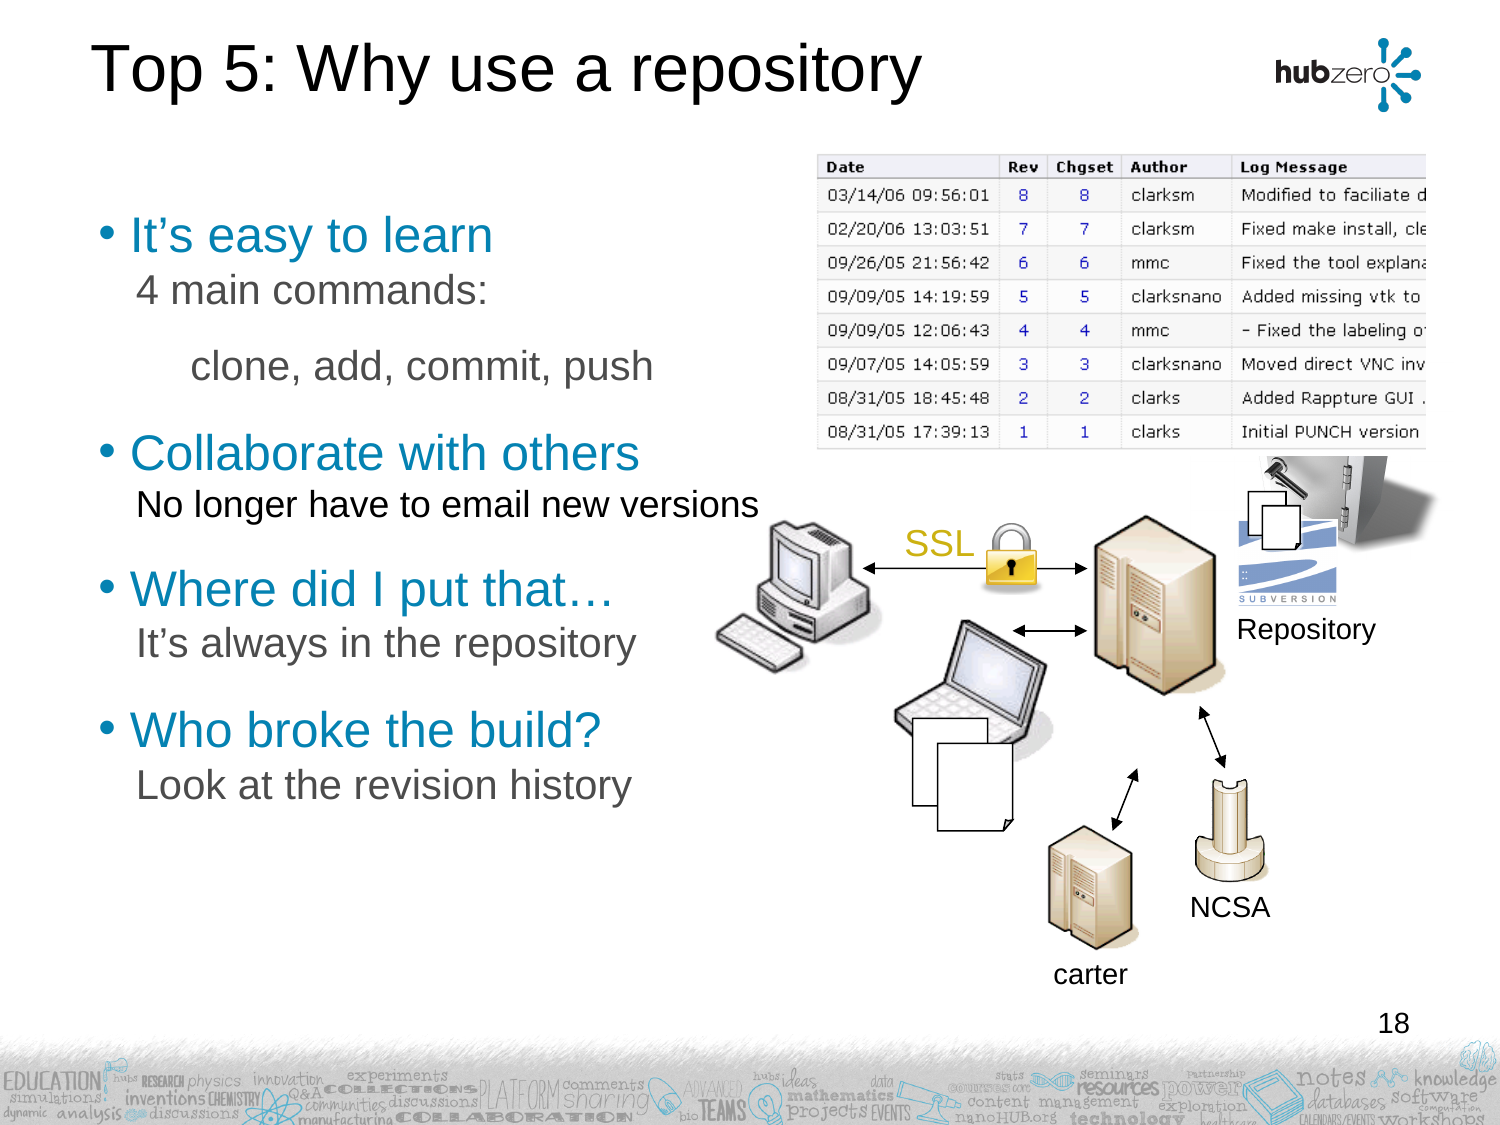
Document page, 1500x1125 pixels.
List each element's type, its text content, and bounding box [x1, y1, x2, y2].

picture [812, 149, 1454, 706]
text_box Top 5: Why use a repository [75, 17, 1426, 205]
text_box carter [1038, 947, 1144, 999]
picture [712, 505, 1066, 776]
text_box <number> [1074, 991, 1426, 1052]
text_box NCSA [1175, 880, 1286, 932]
text_box SSL [889, 511, 991, 572]
text_box [1248, 491, 1301, 550]
picture [973, 519, 1049, 595]
text_box [912, 718, 1013, 831]
picture [1043, 818, 1151, 957]
text_box It’s easy to learn 4 main commands: clone, add, commit, push Collaborate with others No longer have to email new versions Where did I put that… It’s always in the repository Who broke the build? Look at the revision history [83, 195, 775, 957]
picture [0, 1034, 1500, 1125]
picture [1182, 768, 1279, 880]
text_box Repository [1221, 602, 1392, 654]
